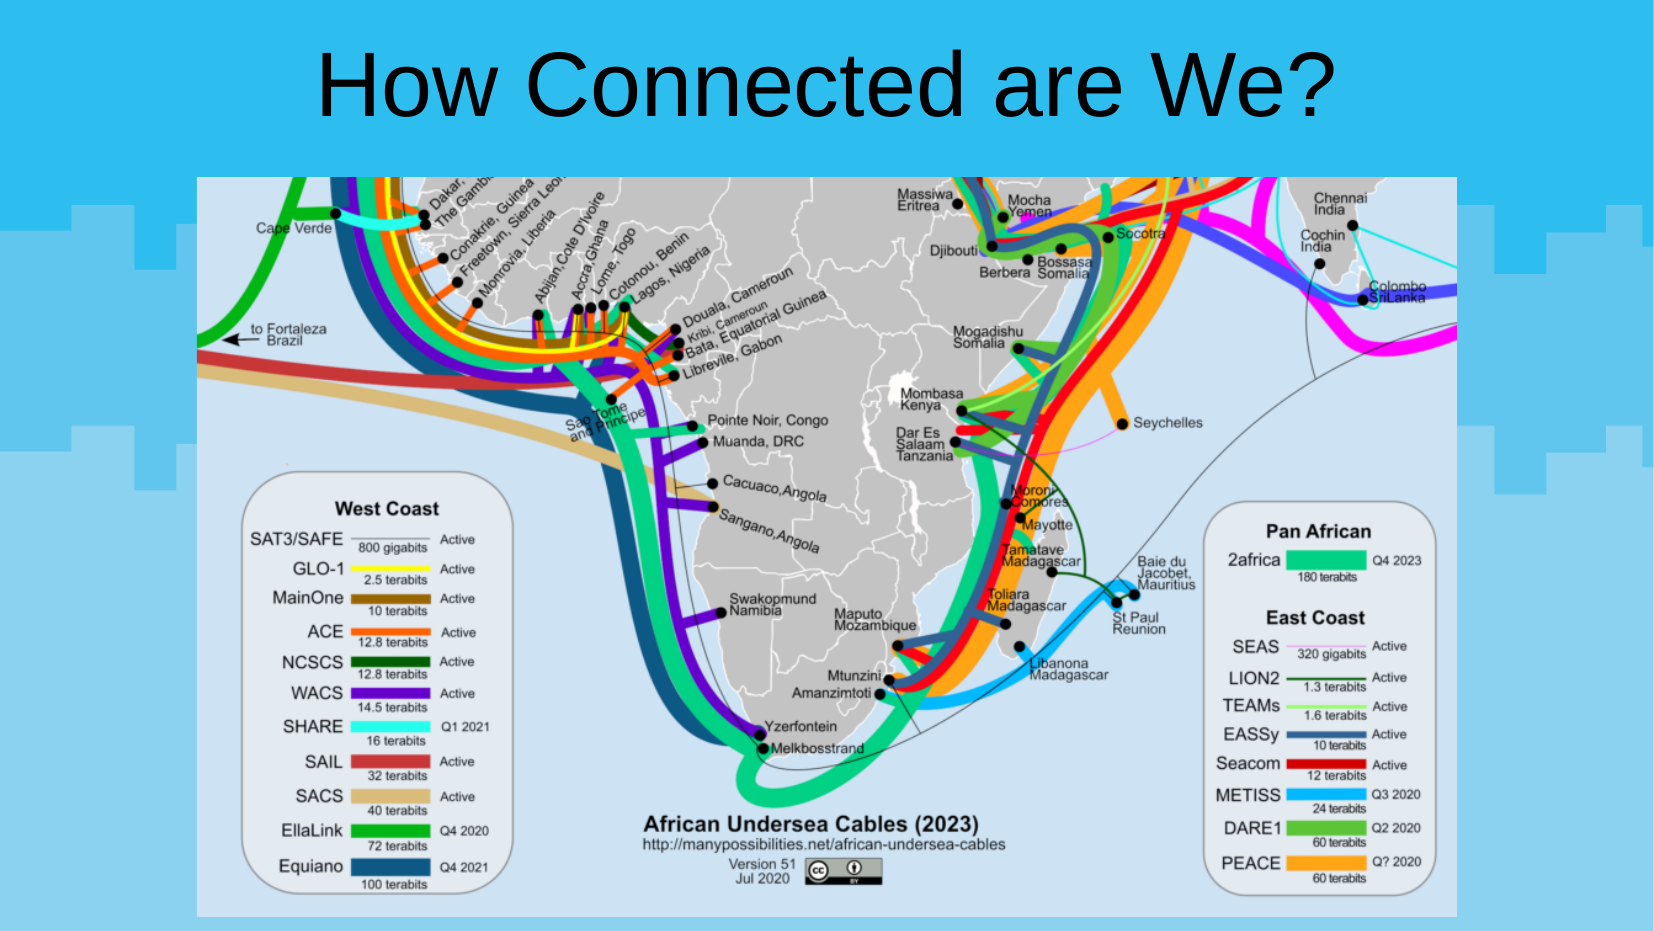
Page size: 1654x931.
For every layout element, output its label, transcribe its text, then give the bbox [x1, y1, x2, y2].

picture [0, 0, 1654, 931]
title How Connected are We? [82, 7, 1571, 163]
